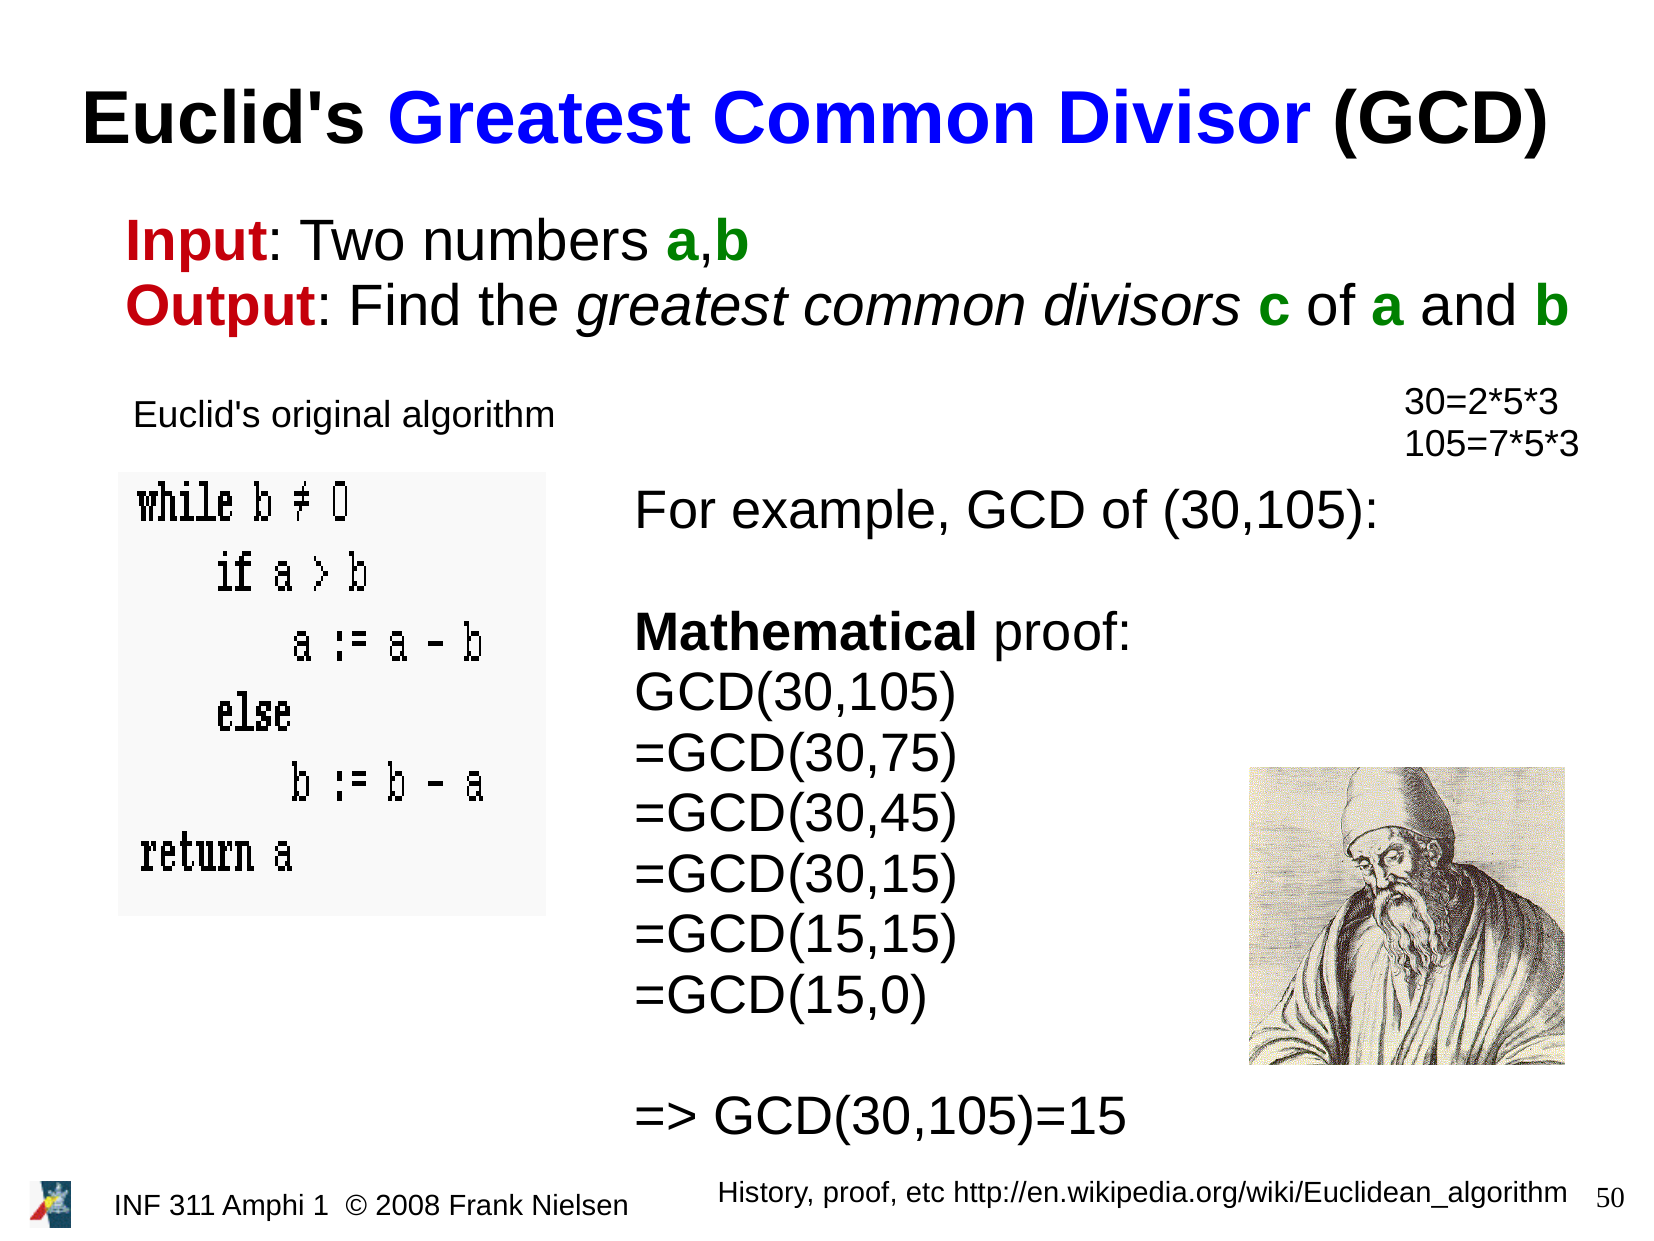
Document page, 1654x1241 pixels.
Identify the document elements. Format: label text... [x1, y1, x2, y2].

text_box Euclid's original algorithm [118, 386, 571, 443]
text_box Input: Two numbers a,b Output: Find the greatest common divisors c of a and b [110, 200, 1585, 349]
text_box For example, GCD of (30,105): Mathematical proof: GCD(30,105) =GCD(30,75) =GCD(30,45) =GCD(30,15) =GCD(15,15) =GCD(15,0) => GCD(30,105)=15 [620, 472, 1396, 1143]
text_box Euclid's Greatest Common Divisor (GCD) [67, 68, 1595, 237]
text_box 30=2*5*3 105=7*5*3 [1389, 373, 1595, 473]
picture [118, 472, 546, 916]
text_box History, proof, etc http://en.wikipedia.org/wiki/Euclidean_algorithm [702, 1168, 1584, 1217]
picture [1249, 767, 1565, 1065]
picture [29, 1181, 71, 1228]
text_box [856, 481, 886, 534]
